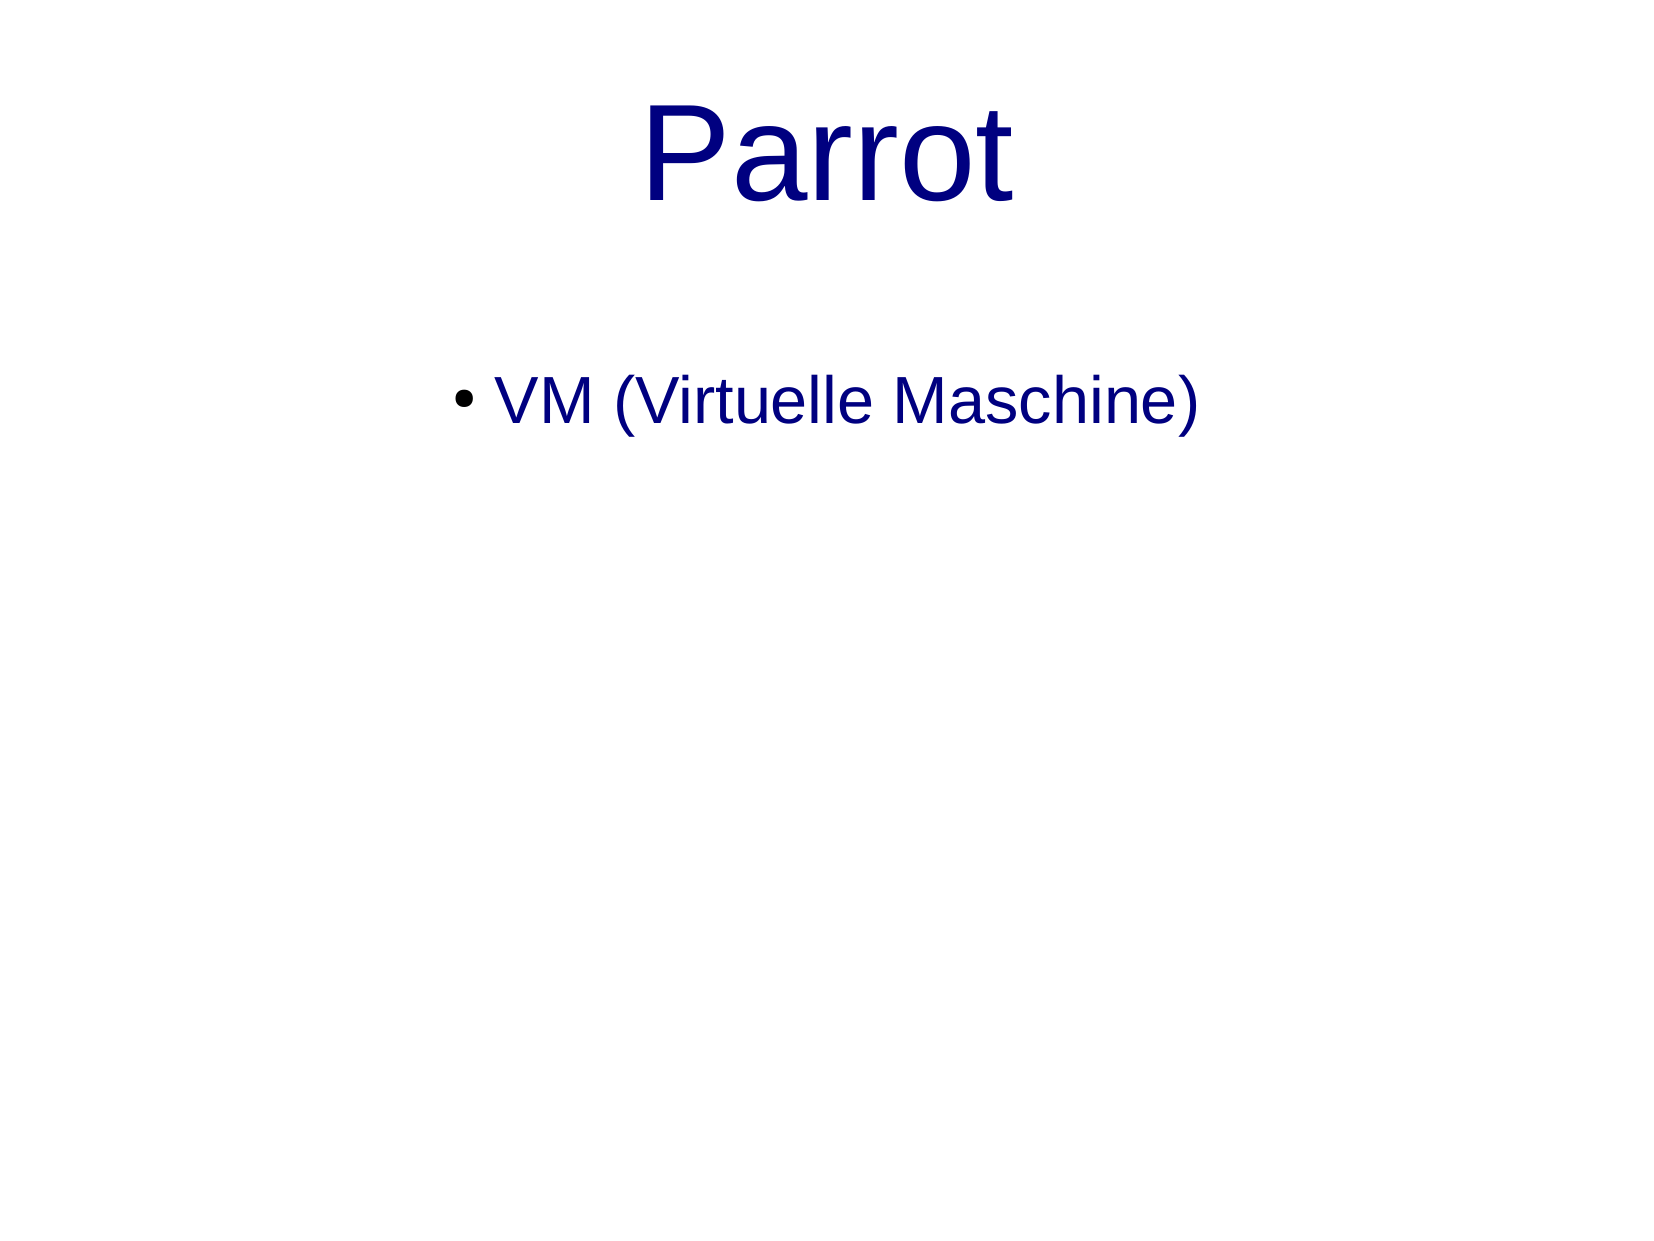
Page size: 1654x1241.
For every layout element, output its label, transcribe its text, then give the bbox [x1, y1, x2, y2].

subtitle VM (Virtuelle Maschine) [82, 290, 1571, 1109]
title Parrot [82, 49, 1571, 257]
